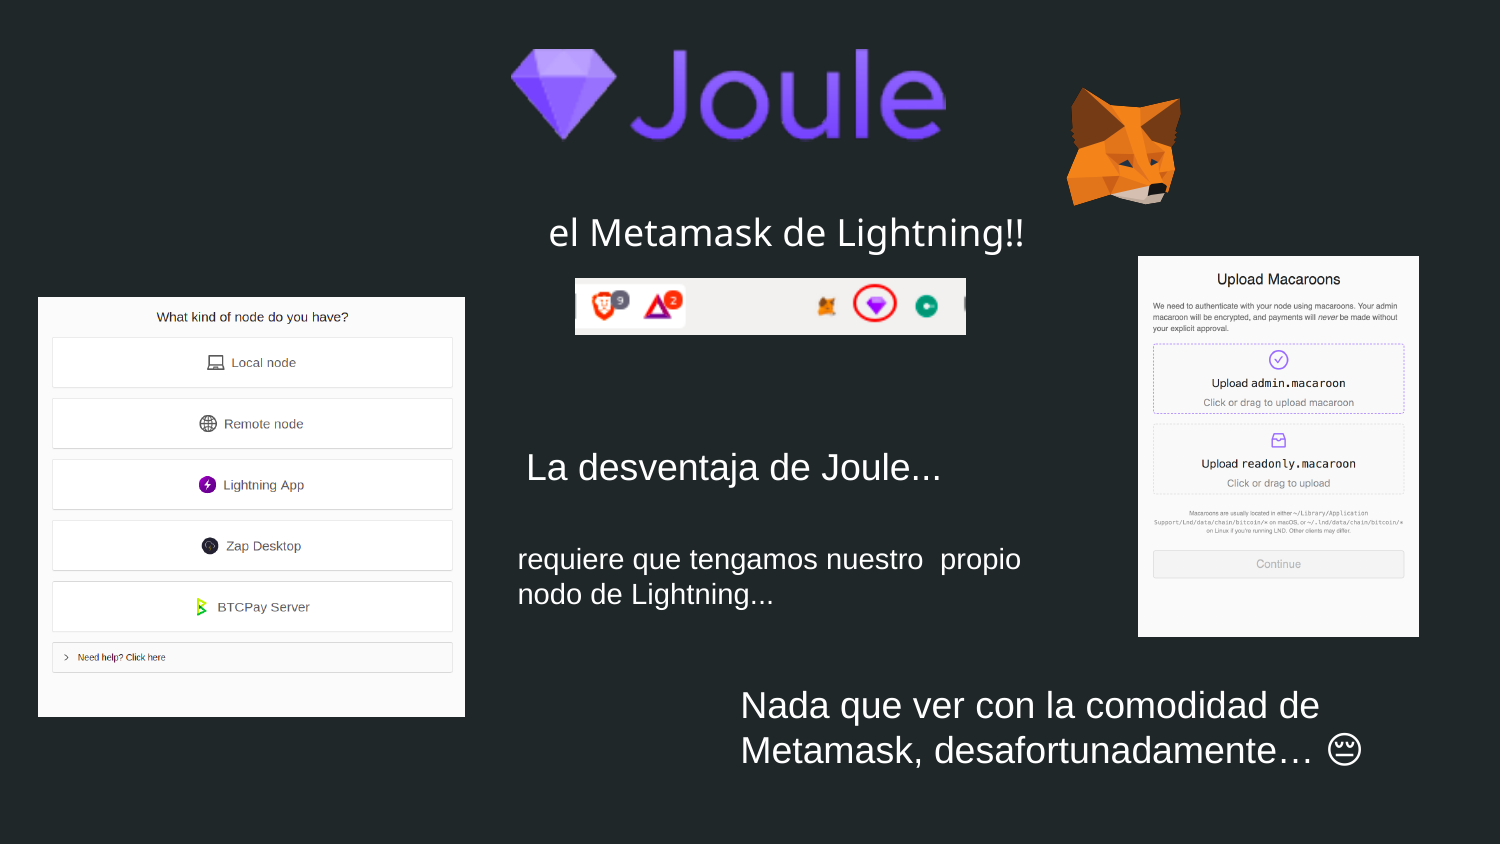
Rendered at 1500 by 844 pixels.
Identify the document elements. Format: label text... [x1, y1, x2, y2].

text_box requiere que tengamos nuestro propio nodo de Lightning... [502, 533, 1039, 674]
picture [38, 297, 465, 717]
picture [511, 49, 946, 143]
text_box el Metamask de Lightning!! [533, 193, 1139, 227]
picture [1138, 256, 1419, 637]
text_box La desventaja de Joule... [511, 435, 1067, 493]
text_box Nada que ver con la comodidad de Metamask, desafortunadamente… 😔 [725, 674, 1417, 815]
picture [1066, 87, 1181, 206]
picture [575, 278, 966, 335]
